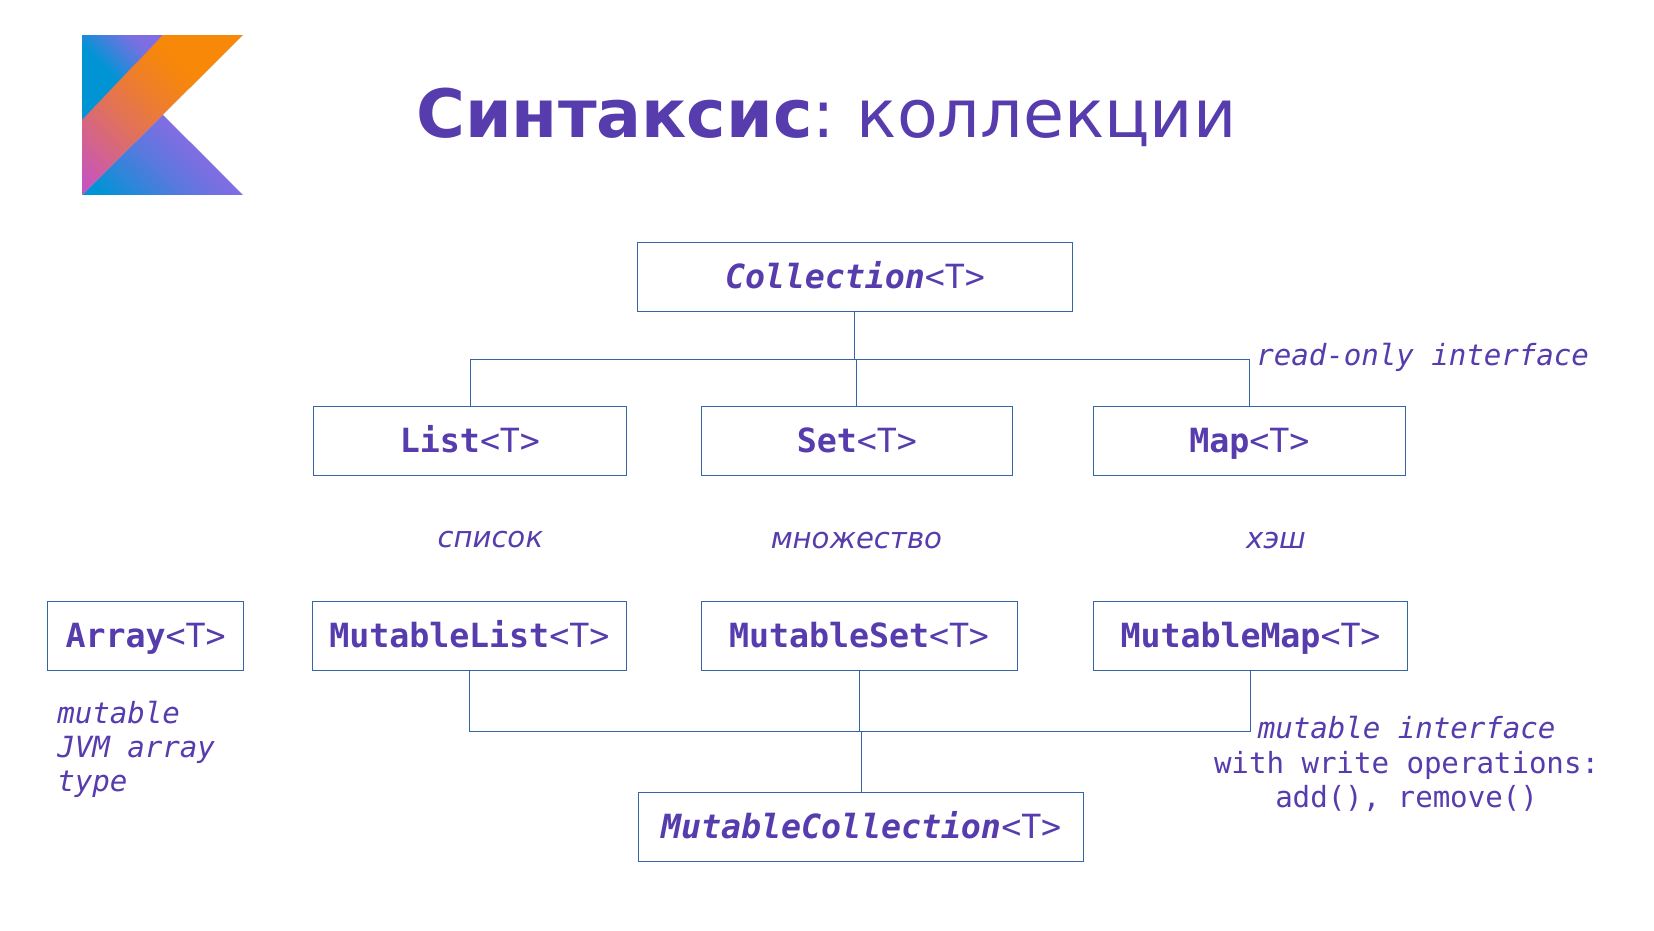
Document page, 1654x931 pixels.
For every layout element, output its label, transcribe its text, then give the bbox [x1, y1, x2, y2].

text_box read-only interface [1241, 330, 1604, 380]
text_box хэш [1153, 513, 1399, 567]
picture [82, 35, 243, 195]
text_box Map<T> [1093, 406, 1406, 476]
title Синтаксис: коллекции [243, 37, 1571, 193]
text_box MutableСollection<T> [638, 792, 1084, 862]
text_box MutableMap<T> [1093, 601, 1408, 671]
text_box Array<T> [47, 601, 244, 671]
text_box MutableList<T> [312, 601, 627, 671]
text_box List<T> [313, 406, 627, 476]
text_box MutableSet<T> [701, 601, 1018, 671]
text_box mutable JVM array type [42, 688, 273, 827]
text_box Сollection<T> [637, 242, 1073, 312]
text_box список [367, 513, 614, 567]
text_box mutable interface with write operations: add(), remove() [1199, 704, 1615, 822]
text_box Set<T> [701, 406, 1013, 476]
text_box множество [733, 513, 980, 567]
